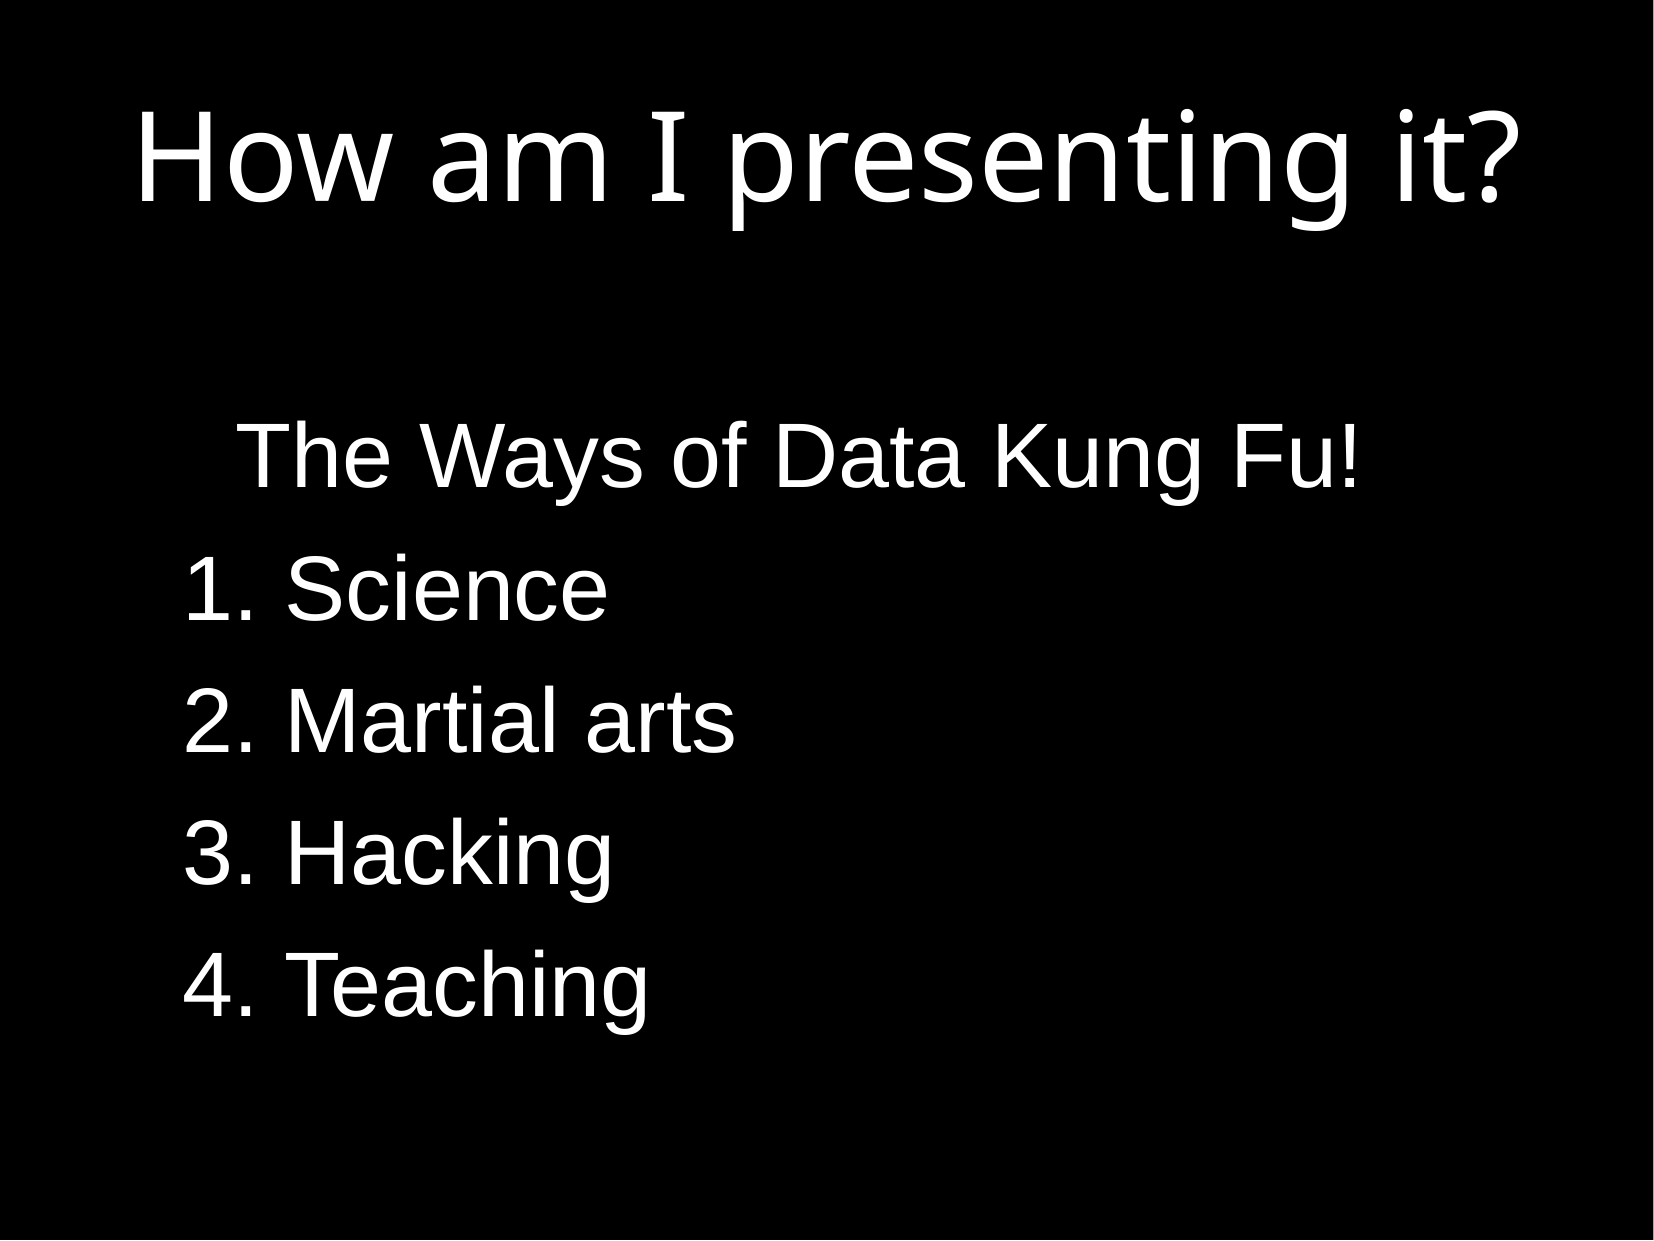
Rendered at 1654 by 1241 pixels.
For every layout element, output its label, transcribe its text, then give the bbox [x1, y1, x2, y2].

title How am I presenting it? [82, 49, 1571, 257]
list The Ways of Data Kung Fu! Science Martial arts Hacking Teaching [165, 405, 1546, 1126]
